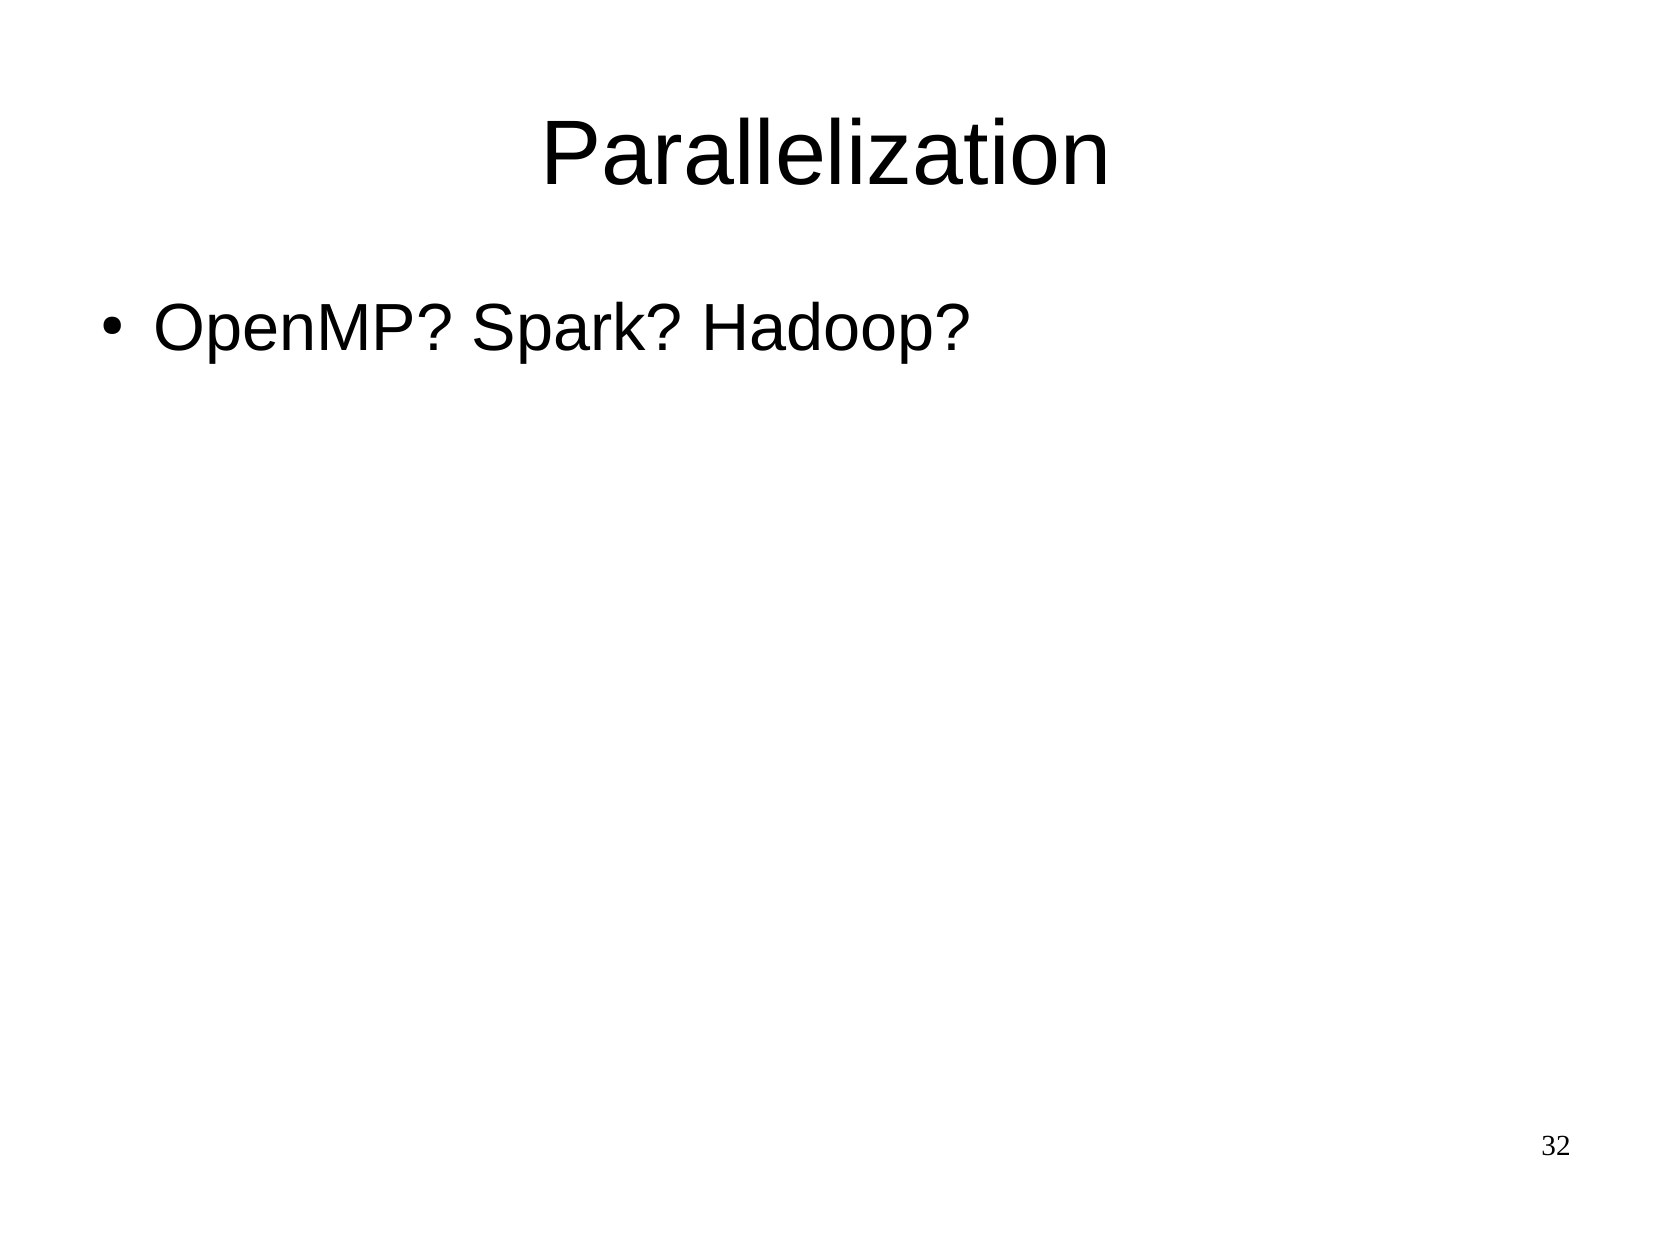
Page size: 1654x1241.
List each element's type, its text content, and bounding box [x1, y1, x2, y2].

list OpenMP? Spark? Hadoop? [82, 290, 1571, 1010]
title Parallelization [82, 49, 1571, 257]
